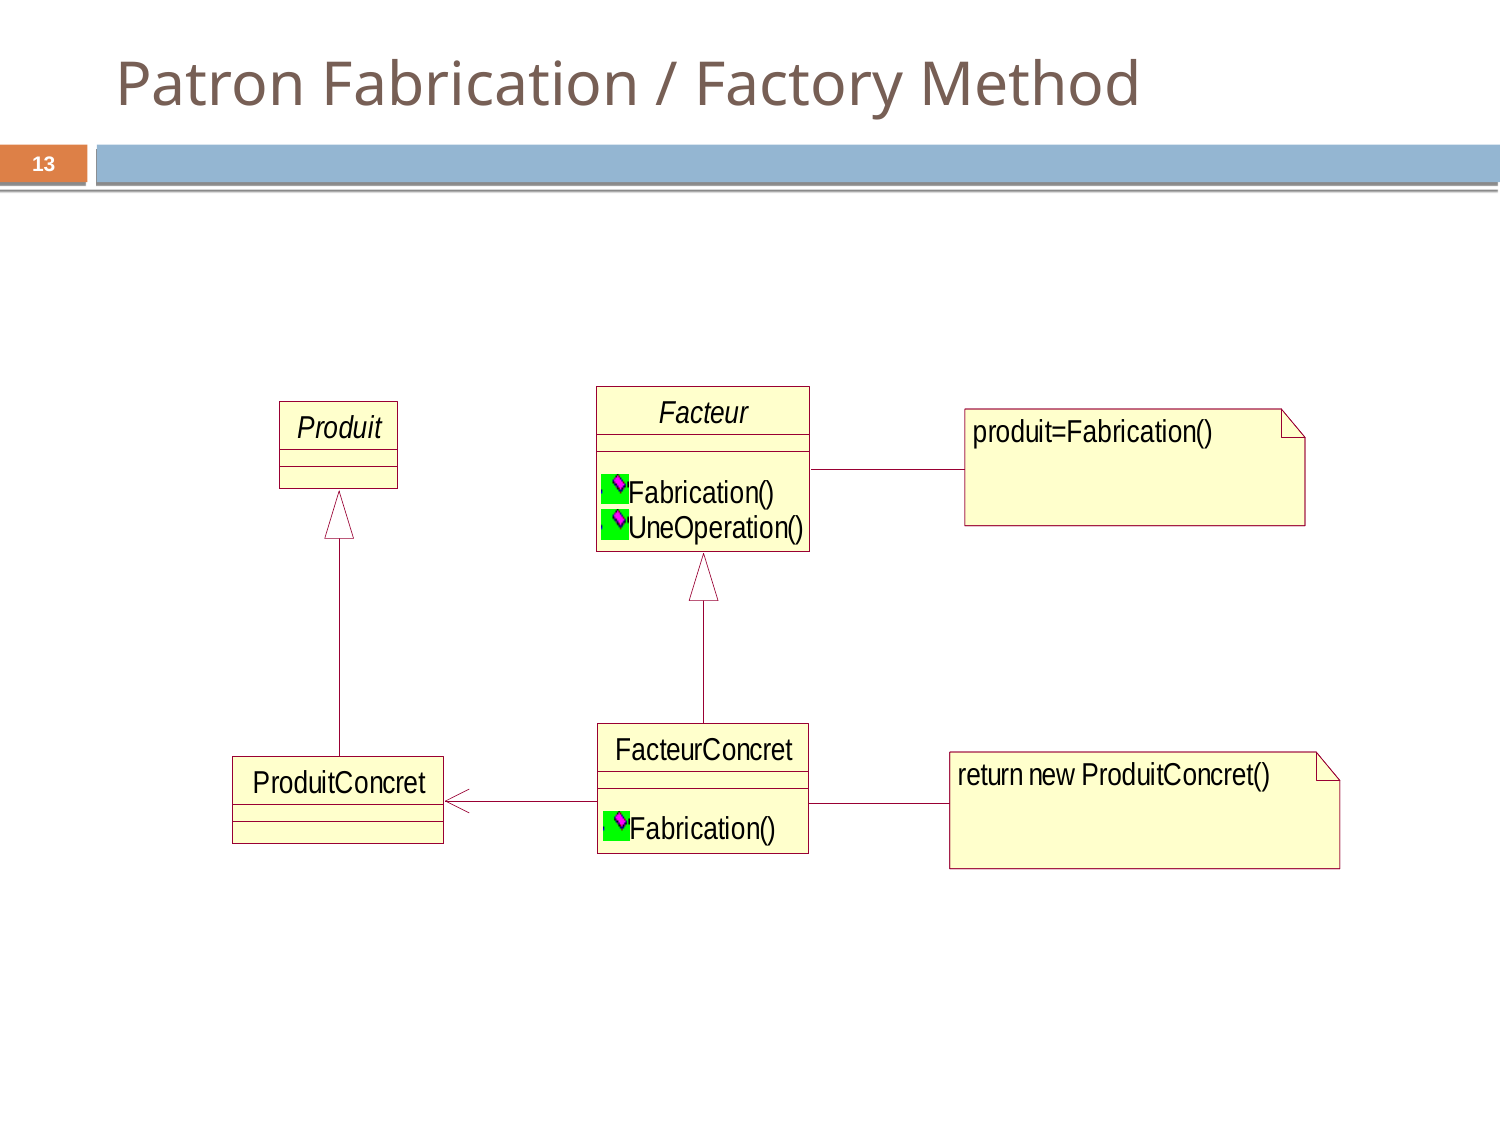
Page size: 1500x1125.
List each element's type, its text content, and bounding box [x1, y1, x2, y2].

picture [174, 362, 1400, 898]
title Patron Fabrication / Factory Method [100, 37, 1438, 126]
slide_number <numéro> [0, 143, 88, 184]
